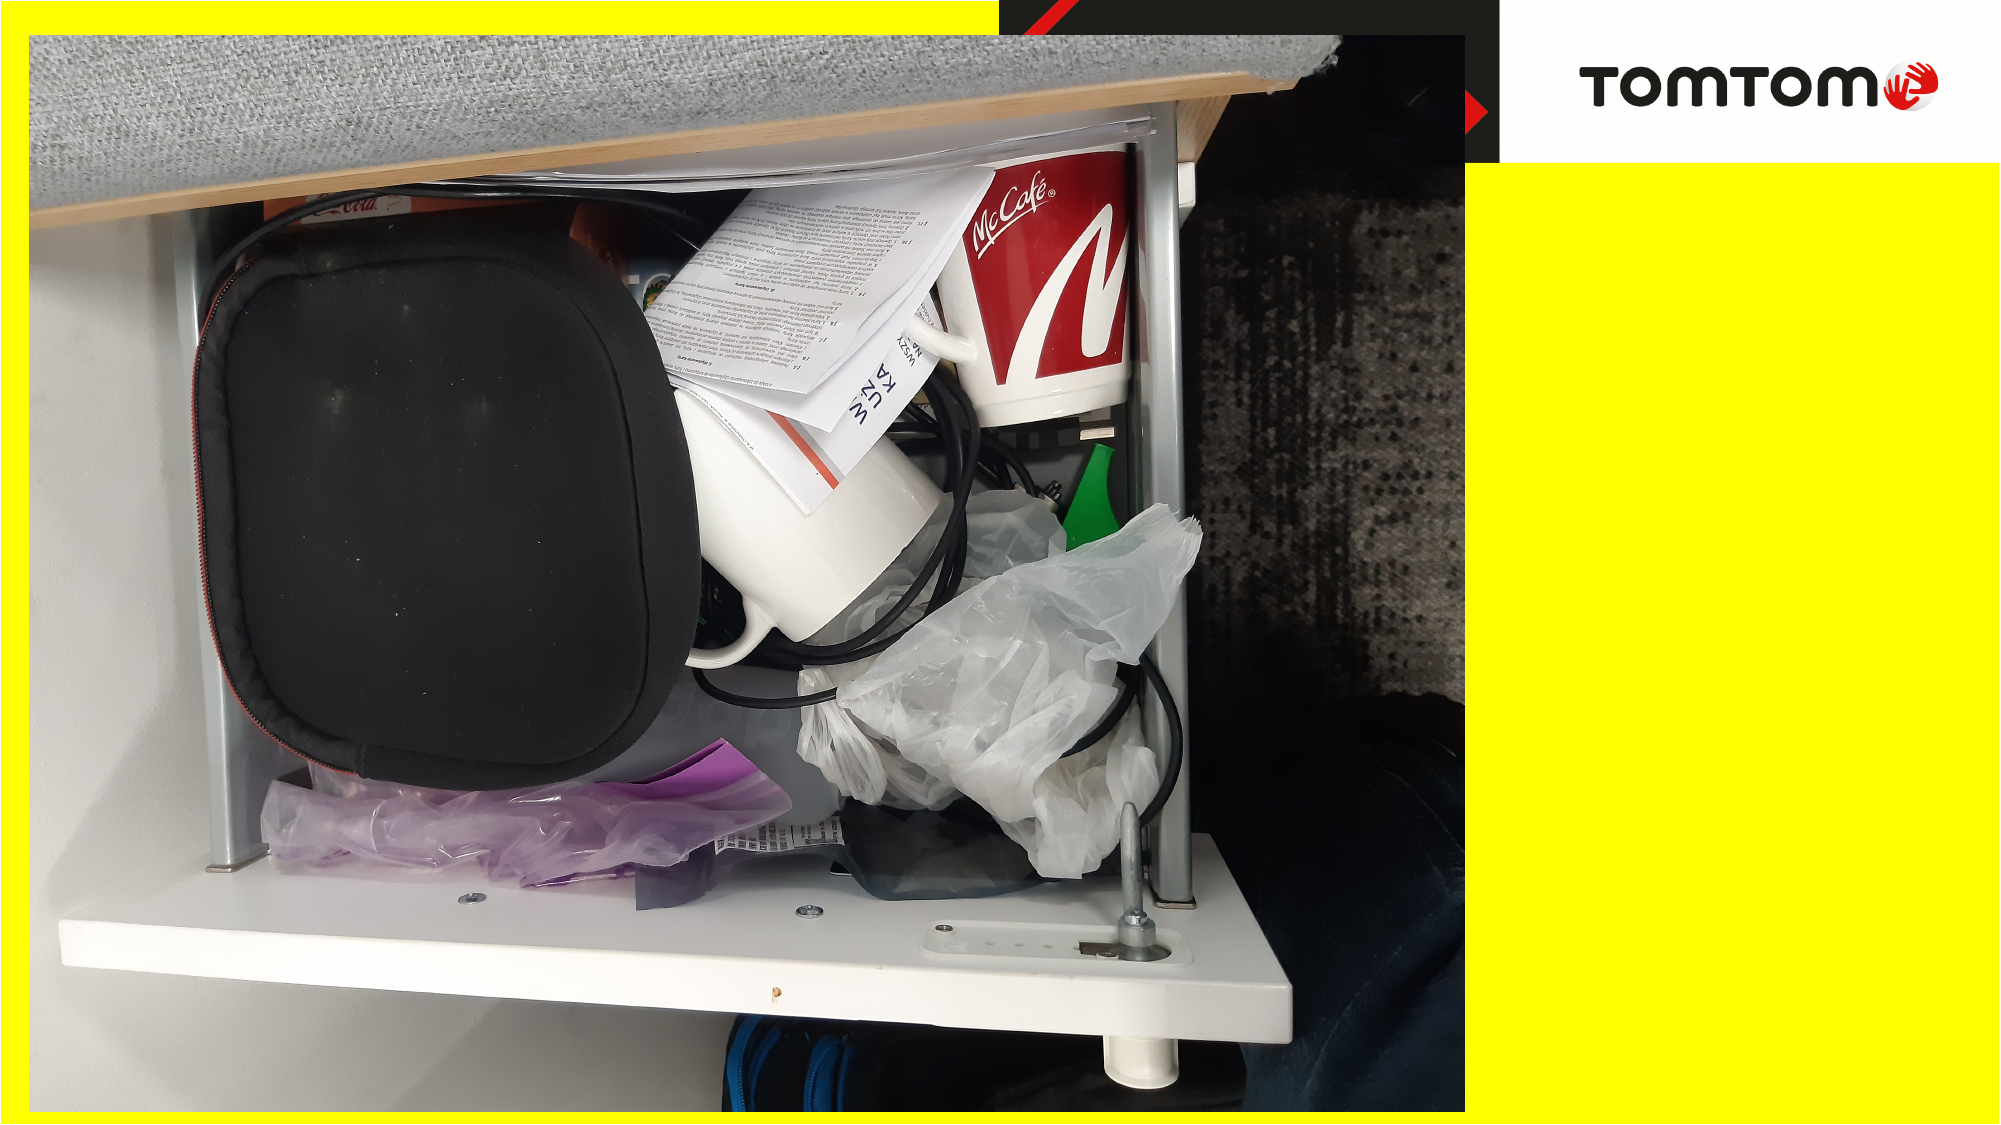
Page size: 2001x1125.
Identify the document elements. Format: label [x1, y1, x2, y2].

picture [29, 0, 2000, 1112]
text_box [0, 0, 2000, 1125]
